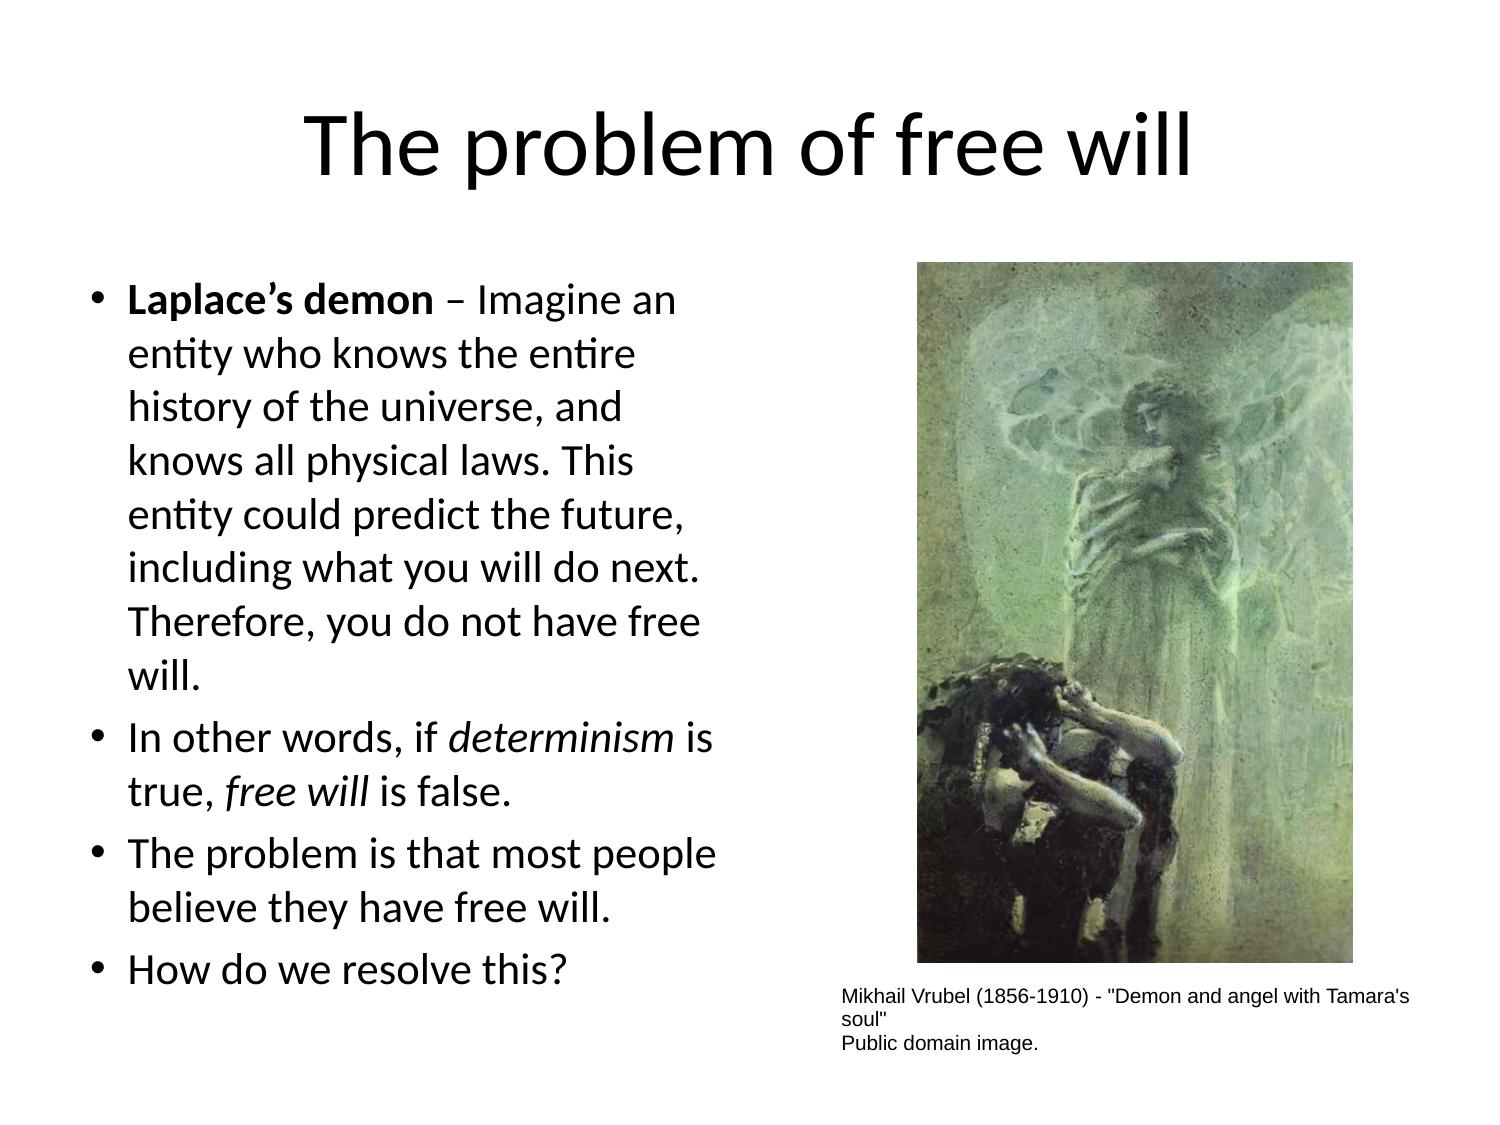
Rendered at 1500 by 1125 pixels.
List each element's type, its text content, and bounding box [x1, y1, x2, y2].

text_box Mikhail Vrubel (1856-1910) - "Demon and angel with Tamara's soul" Public domain image. [826, 977, 1476, 1062]
list Laplace’s demon – Imagine an entity who knows the entire history of the universe, and knows all physical laws. This entity could predict the future, including what you will do next. Therefore, you do not have free will. In other words, if determinism is true, free will is false. The problem is that most people believe they have free will. How do we resolve this? [75, 262, 749, 1005]
title The problem of free will [75, 45, 1425, 233]
picture [917, 262, 1353, 963]
